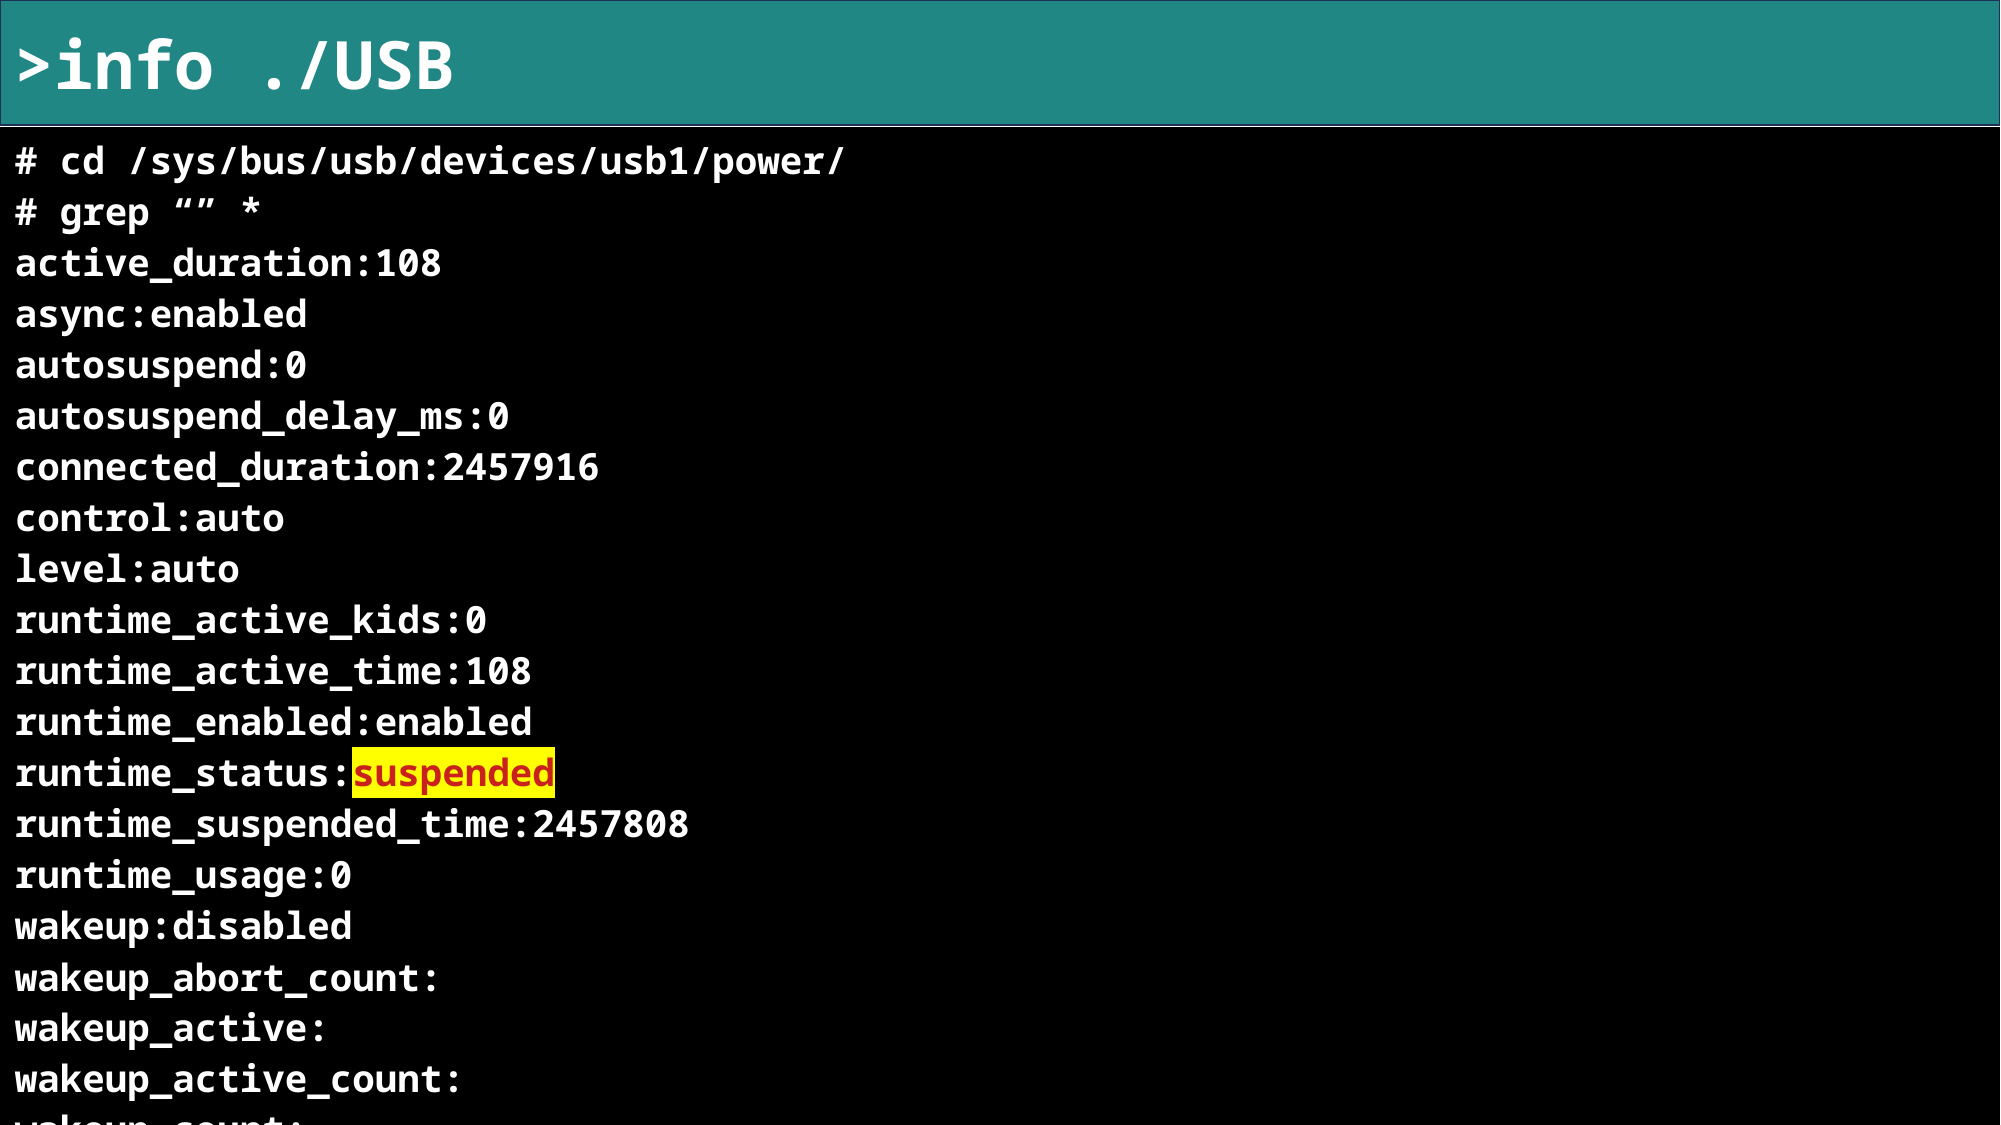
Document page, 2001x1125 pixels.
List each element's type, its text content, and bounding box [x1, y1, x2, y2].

text_box # cd /sys/bus/usb/devices/usb1/power/ # grep “” * active_duration:108 async:enabled autosuspend:0 autosuspend_delay_ms:0 connected_duration:2457916 control:auto level:auto runtime_active_kids:0 runtime_active_time:108 runtime_enabled:enabled runtime_status:suspended runtime_suspended_time:2457808 runtime_usage:0 wakeup:disabled wakeup_abort_count: wakeup_active: wakeup_active_count: wakeup_count: wakeup_expire_count: wakeup_last_time_ms: wakeup_max_time_ms: wakeup_prevent_sleep_time_ms: wakeup_total_time_ms: [0, 127, 2000, 1094]
text_box >info ./USB [0, 0, 2000, 125]
